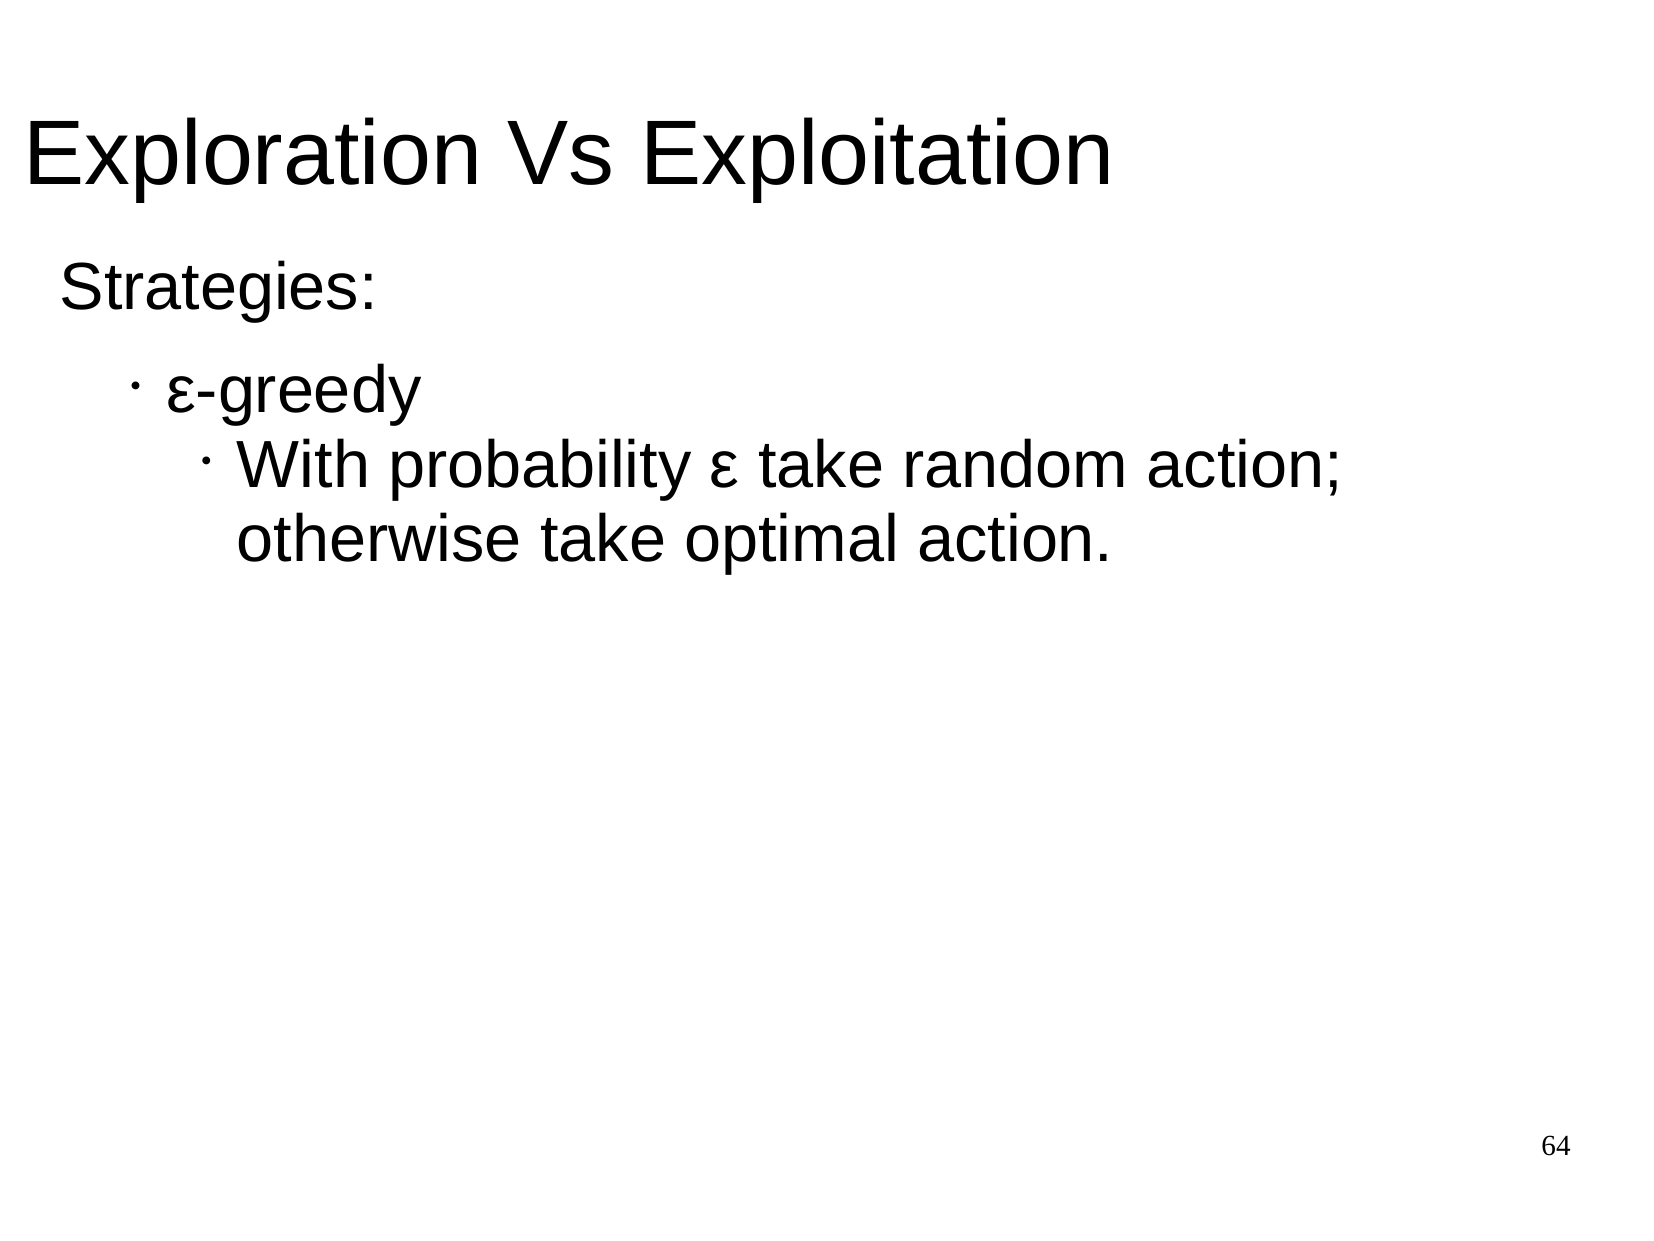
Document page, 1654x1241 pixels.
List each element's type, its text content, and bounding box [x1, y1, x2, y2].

text_box Strategies: ε-greedy With probability ε take random action; otherwise take optimal action. [45, 166, 1606, 659]
title Exploration Vs Exploitation [23, 49, 1512, 257]
